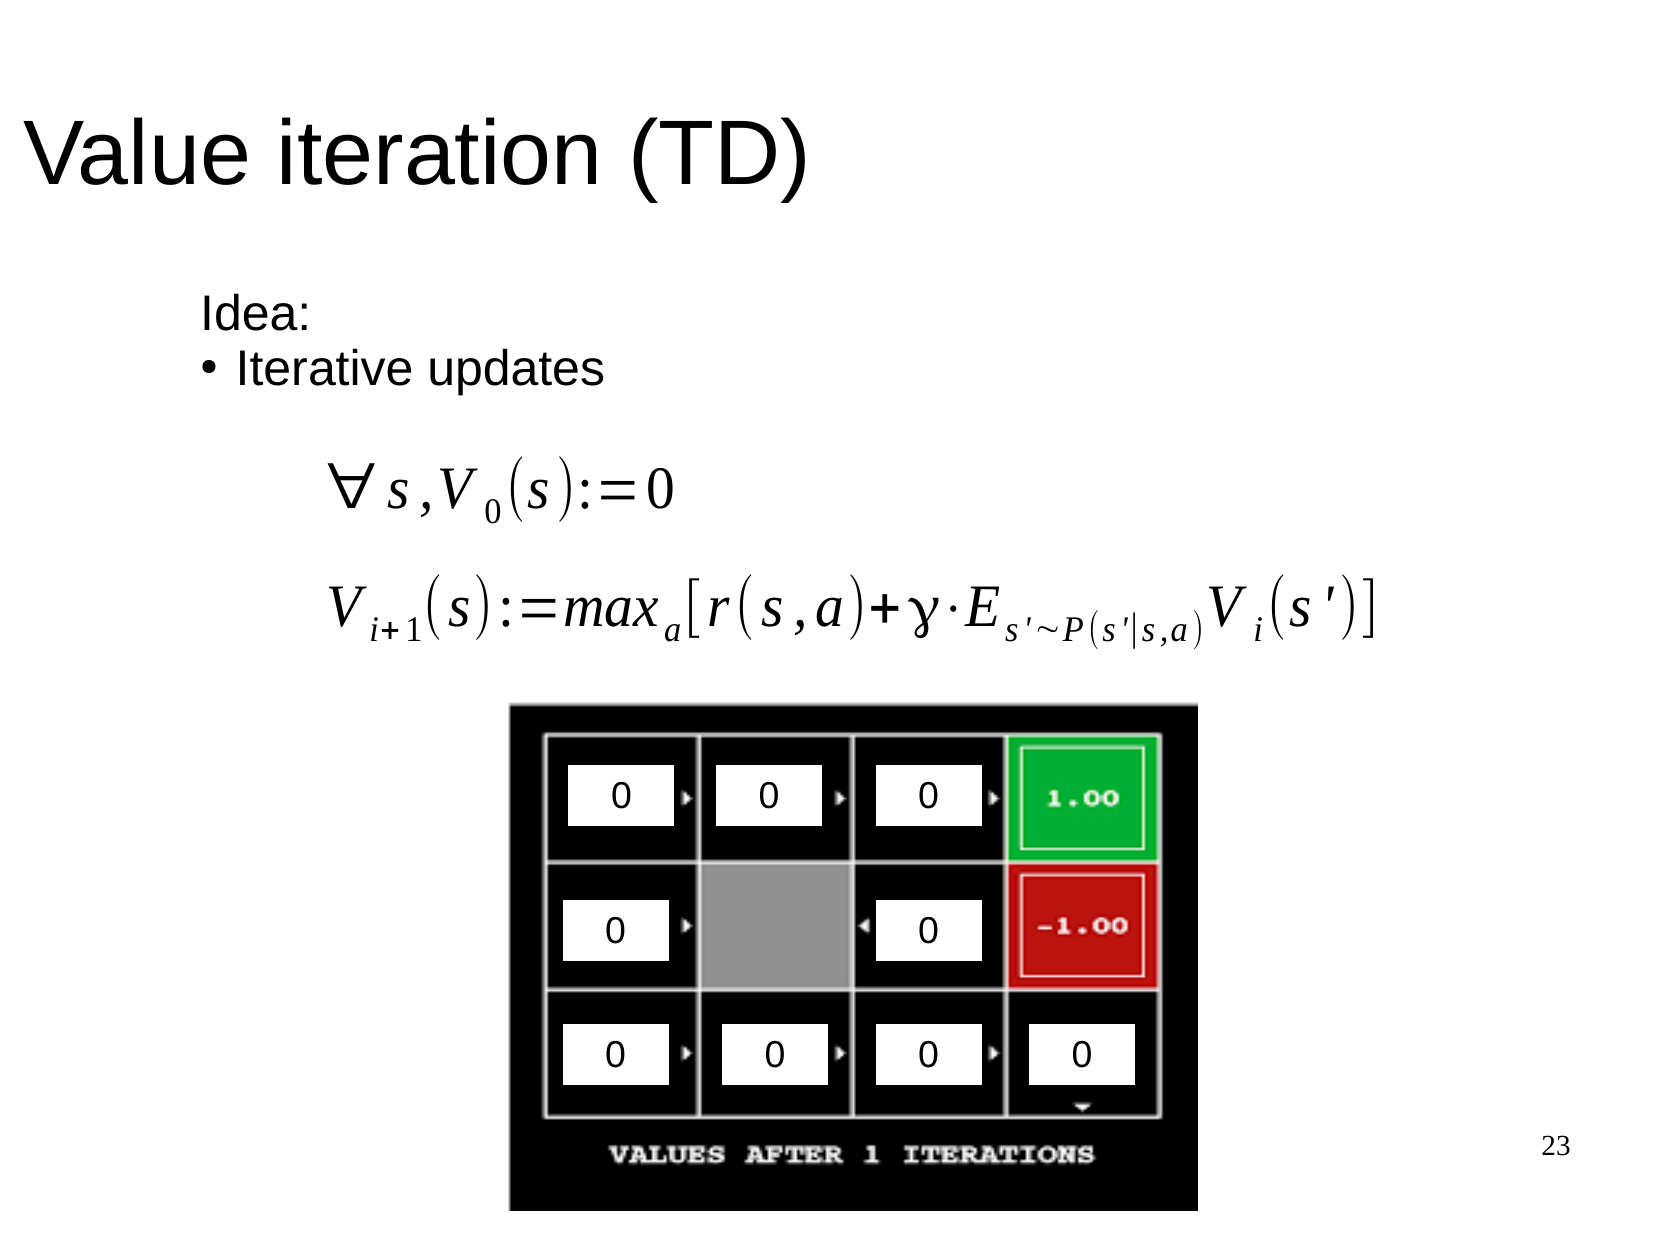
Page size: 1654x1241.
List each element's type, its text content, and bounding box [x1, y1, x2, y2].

text_box 0 [716, 765, 822, 826]
text_box 0 [563, 1024, 669, 1085]
picture [508, 702, 1198, 1211]
text_box 0 [876, 1024, 982, 1085]
text_box Idea: Iterative updates [150, 277, 1231, 571]
text_box 0 [876, 765, 982, 826]
text_box 0 [722, 1024, 828, 1085]
text_box 0 [563, 900, 669, 961]
text_box 0 [1029, 1024, 1135, 1085]
chart [311, 451, 688, 530]
title Value iteration (TD) [23, 49, 1512, 257]
text_box 0 [568, 765, 674, 826]
text_box 0 [876, 900, 982, 961]
chart [311, 570, 1391, 651]
